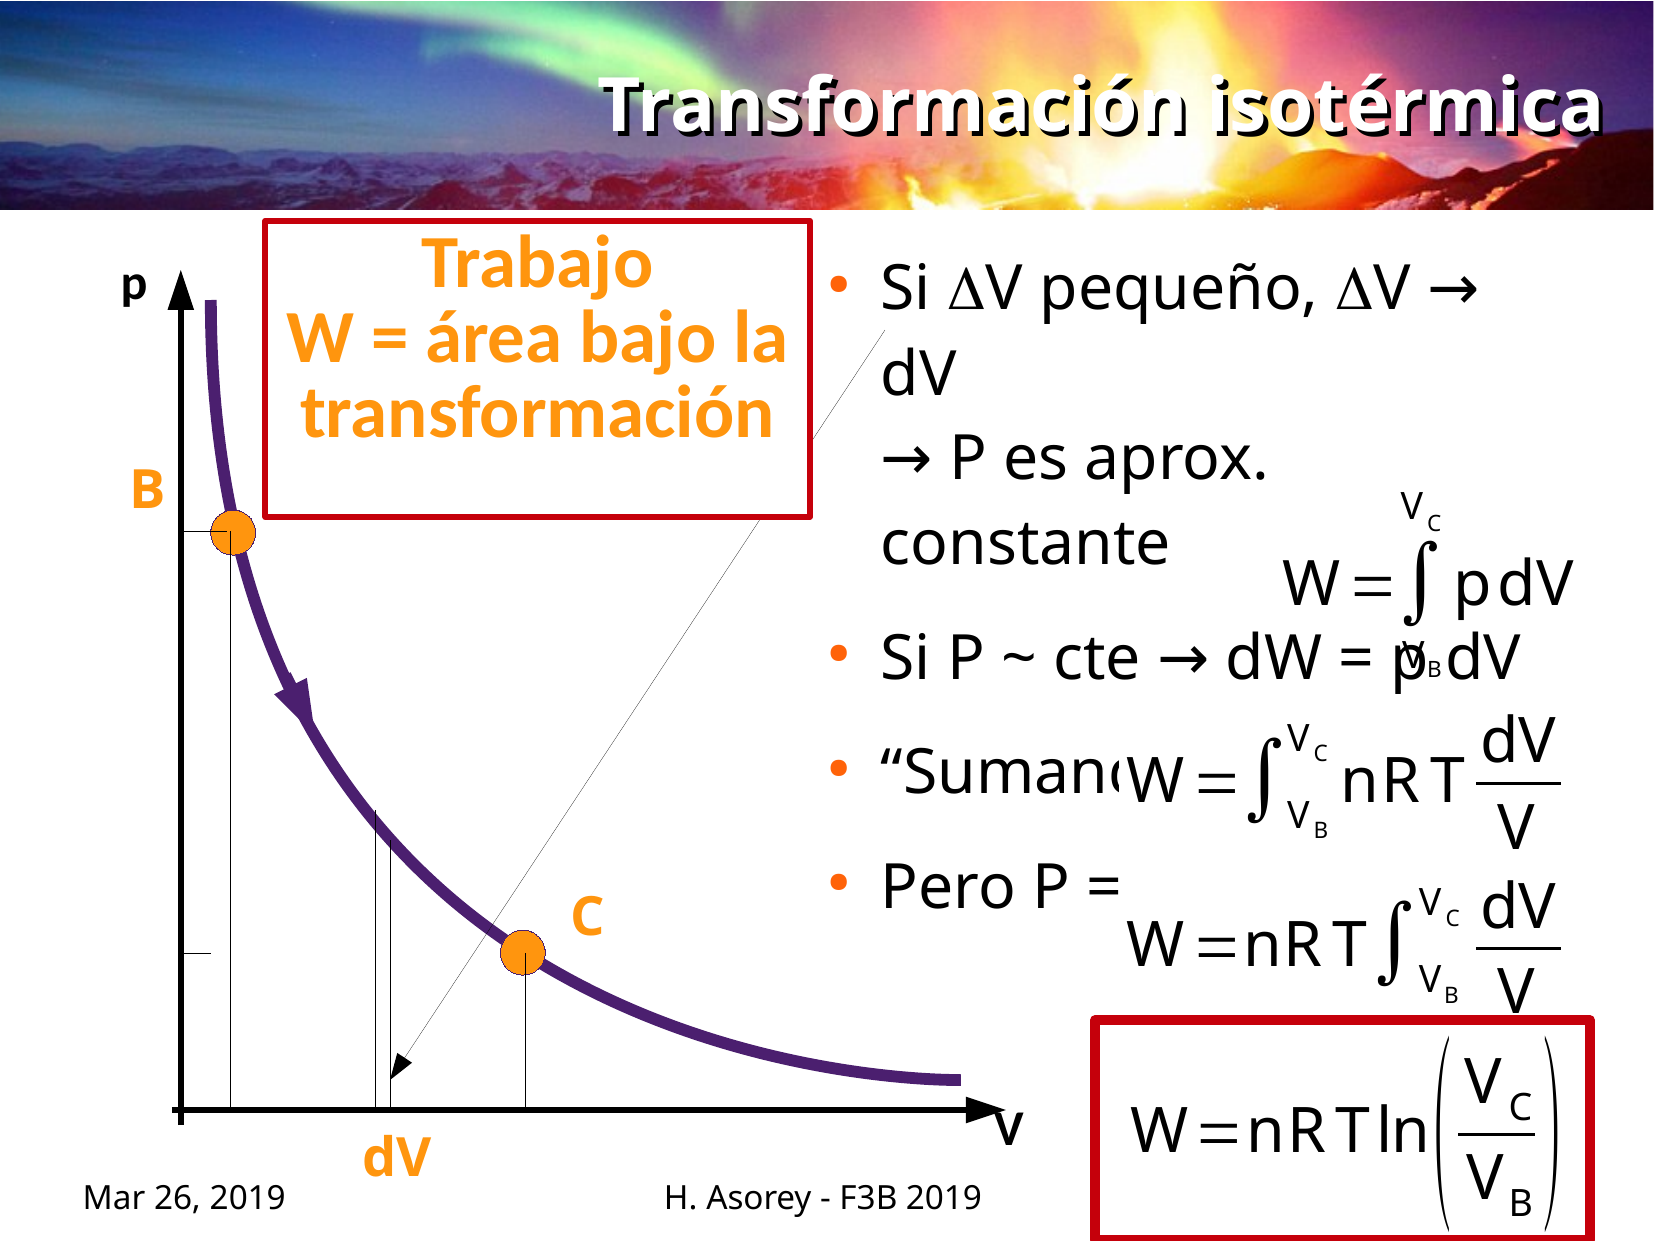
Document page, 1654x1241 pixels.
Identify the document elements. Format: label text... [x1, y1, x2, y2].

picture [0, 1, 1654, 210]
title Transformación isotérmica [45, 15, 1606, 191]
text_box p [105, 255, 163, 331]
chart [1275, 483, 1582, 685]
text_box [500, 930, 545, 976]
text_box V [979, 1129, 1039, 1177]
text_box [210, 510, 256, 556]
text_box B [105, 443, 191, 532]
text_box Trabajo W = área bajo la transformación [265, 220, 811, 517]
text_box dV [330, 1111, 466, 1201]
text_box C [544, 870, 631, 959]
list Si DV pequeño, DV → dV → P es aprox. constante Si P ~ cte → dW = p dV “Sumando”: Pero P = n R T / V: [810, 243, 1537, 1129]
chart [1118, 1025, 1570, 1235]
chart [1118, 702, 1570, 1015]
